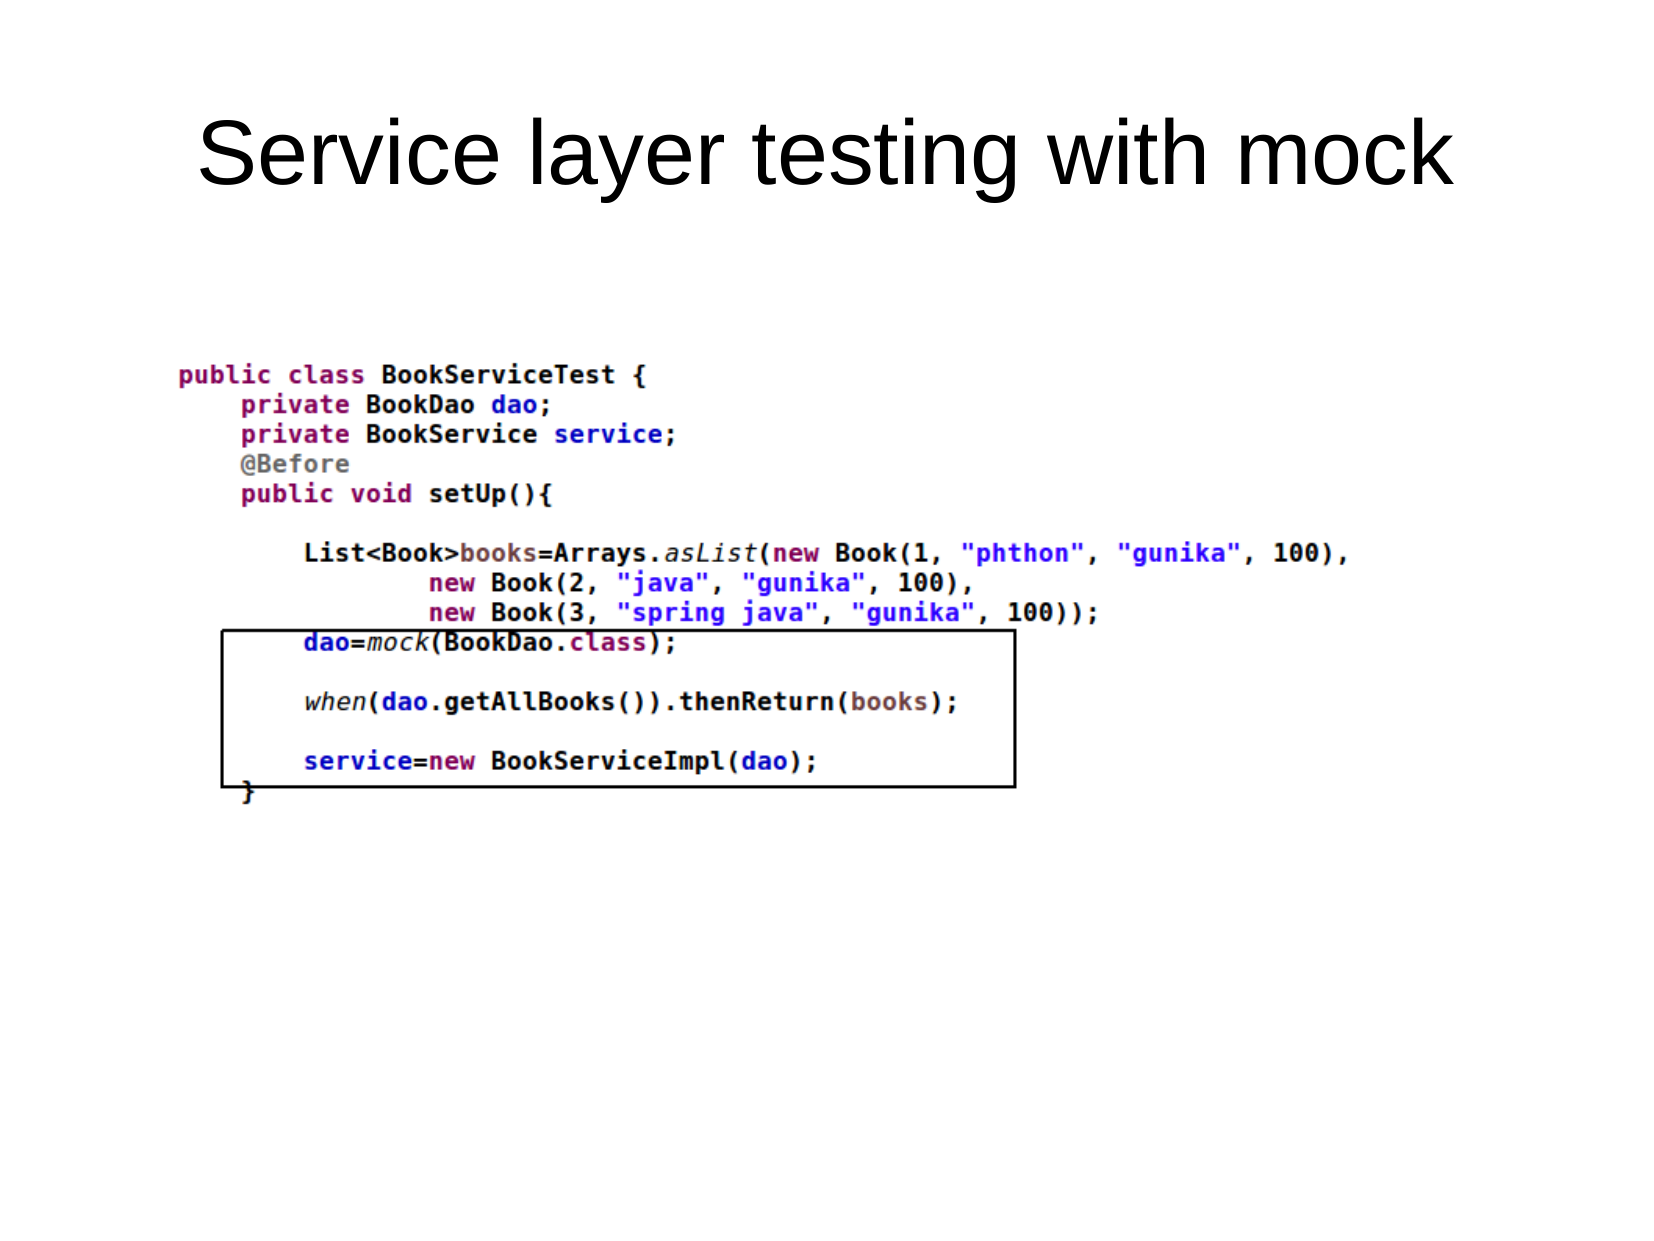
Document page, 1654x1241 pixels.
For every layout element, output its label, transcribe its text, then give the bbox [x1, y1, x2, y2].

title Service layer testing with mock [82, 49, 1571, 257]
picture [177, 354, 1353, 834]
